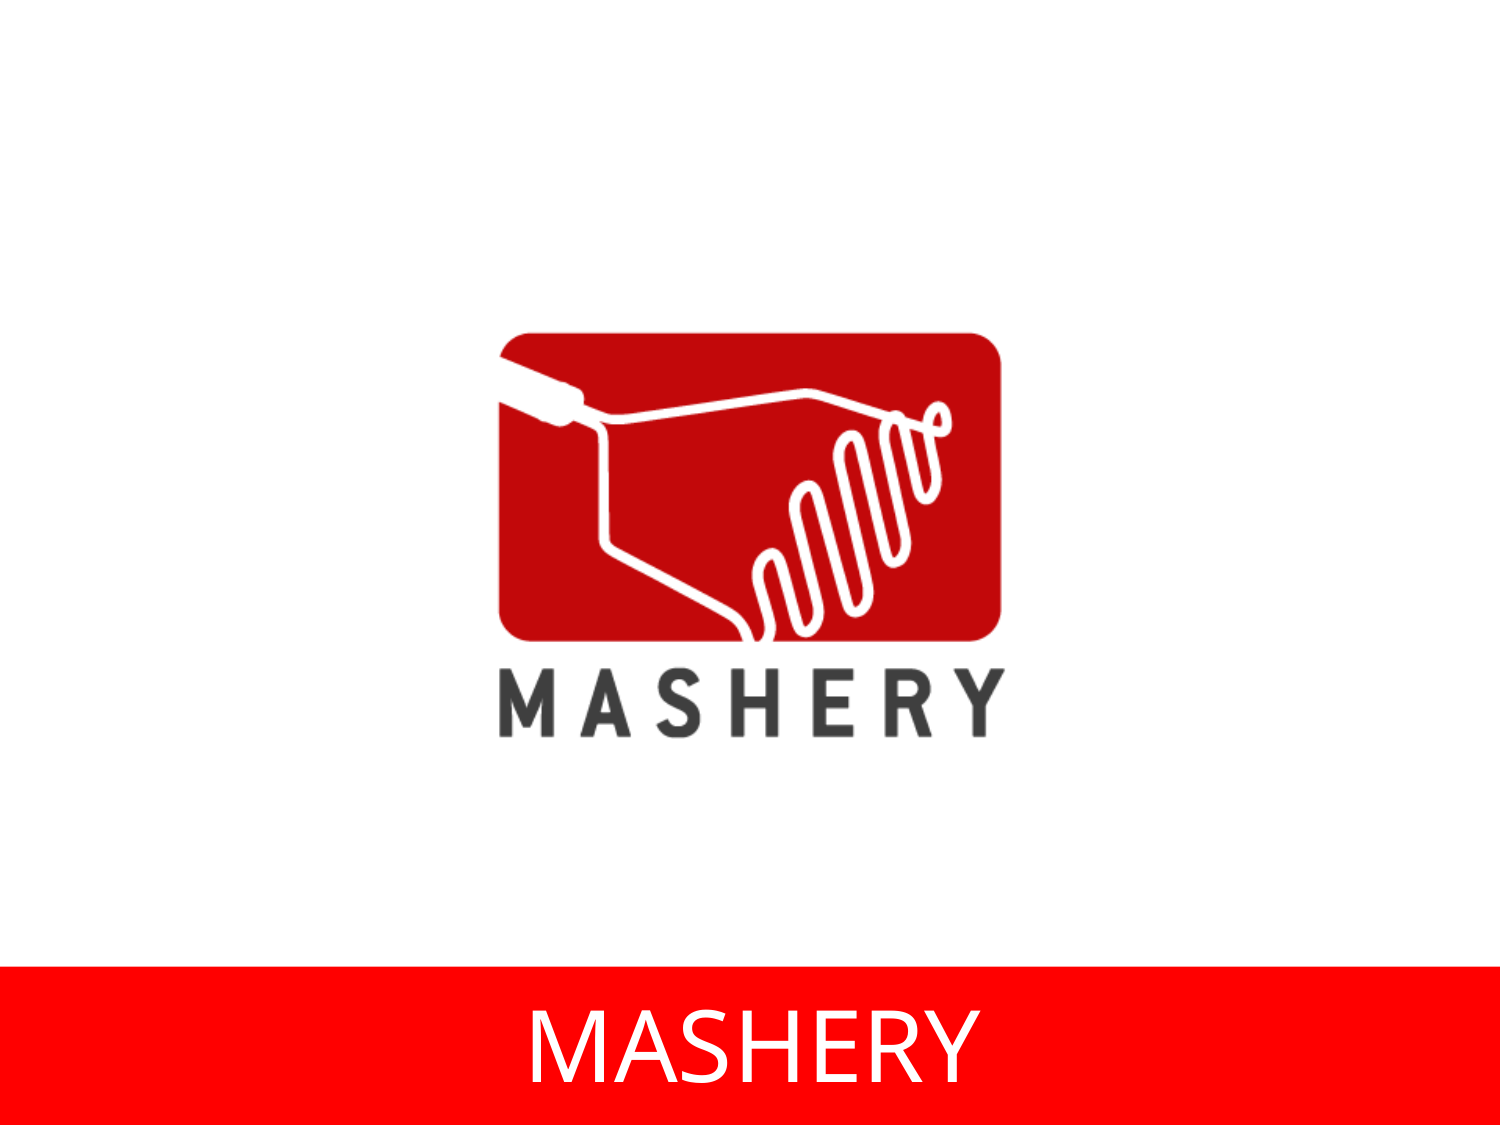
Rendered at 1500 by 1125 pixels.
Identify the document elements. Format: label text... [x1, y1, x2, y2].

picture [437, 276, 1063, 800]
list MASHERY [28, 974, 1478, 1111]
